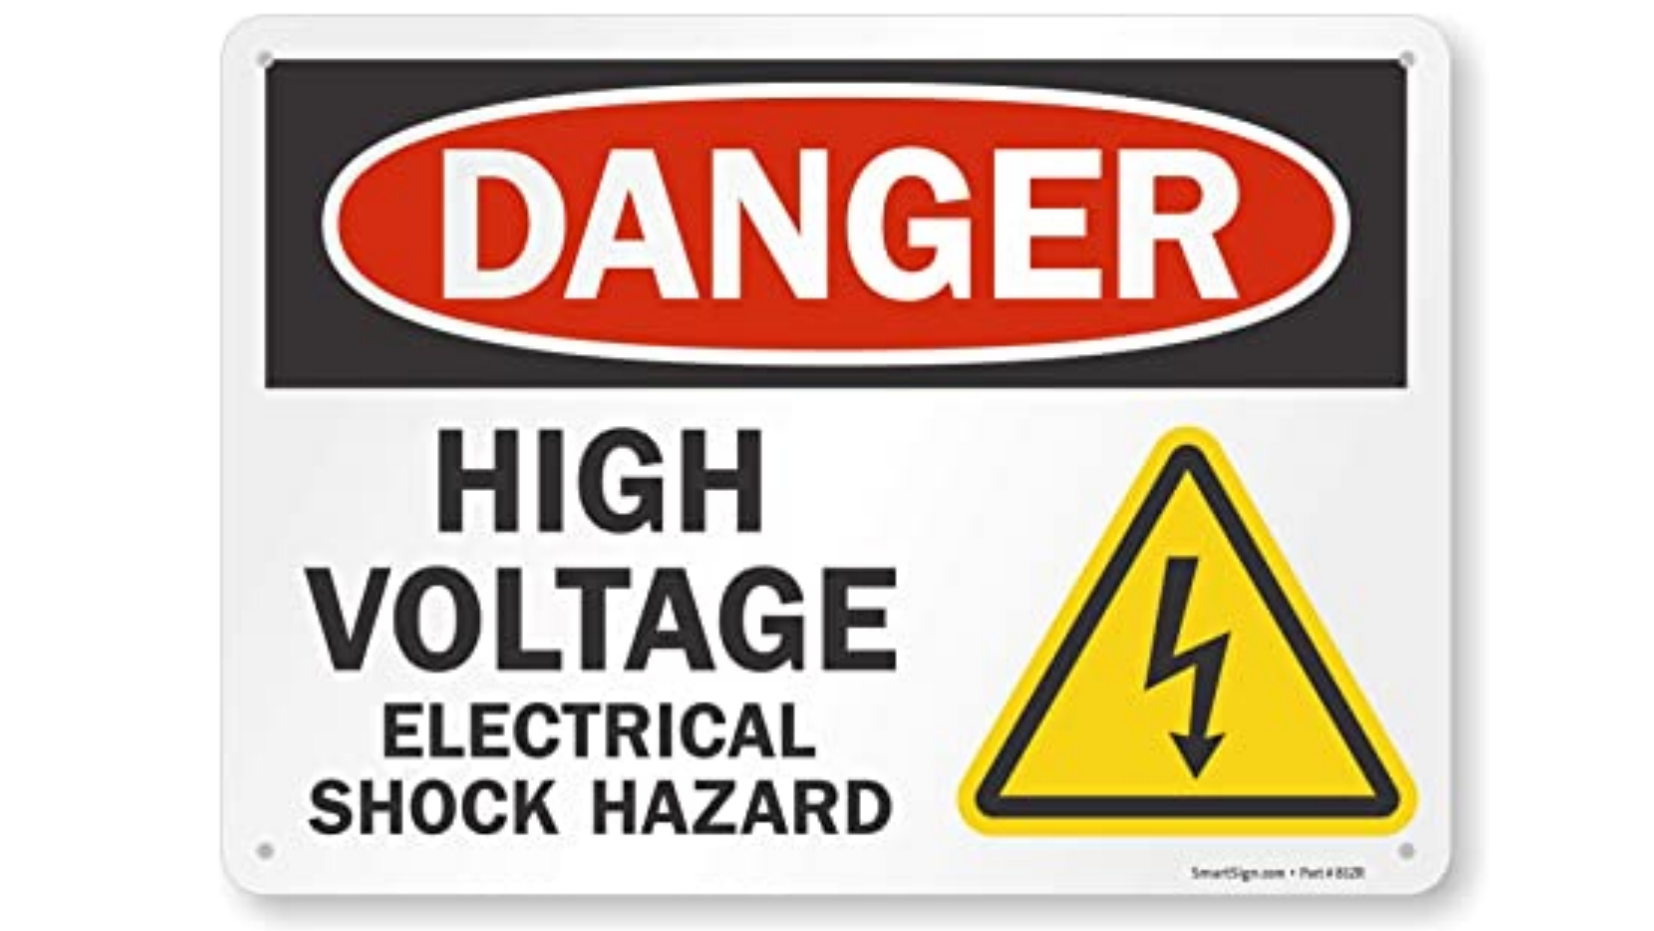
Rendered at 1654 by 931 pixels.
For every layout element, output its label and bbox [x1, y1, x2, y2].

picture [218, 12, 1489, 931]
